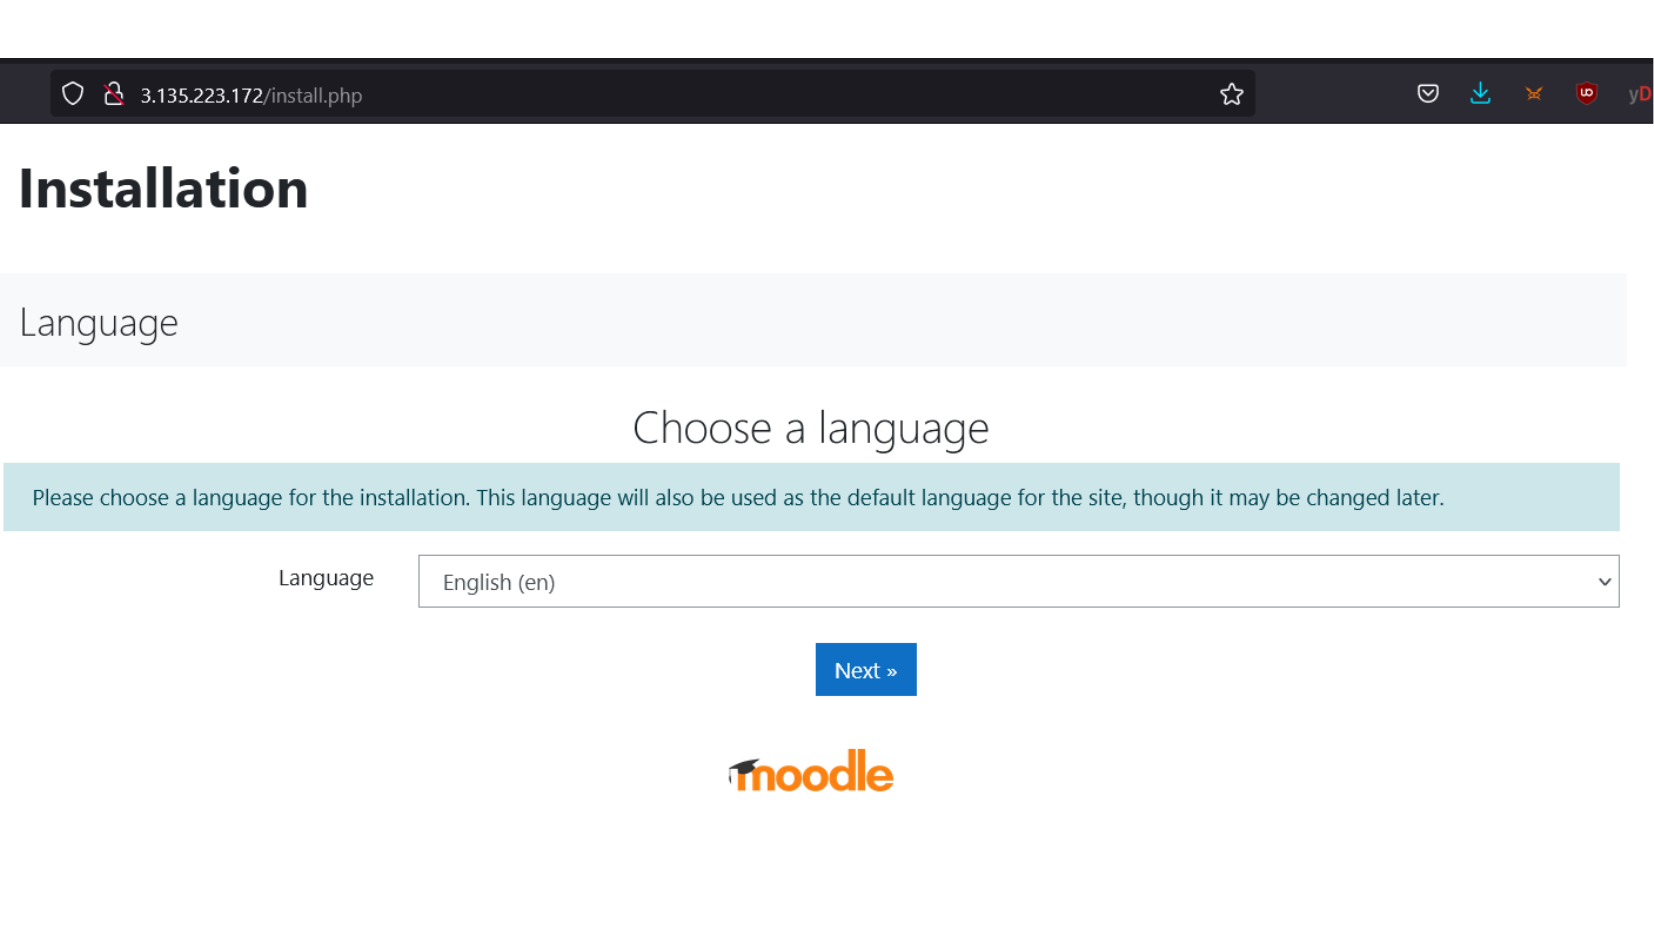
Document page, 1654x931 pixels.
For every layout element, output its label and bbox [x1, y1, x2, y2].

picture [0, 58, 1654, 895]
